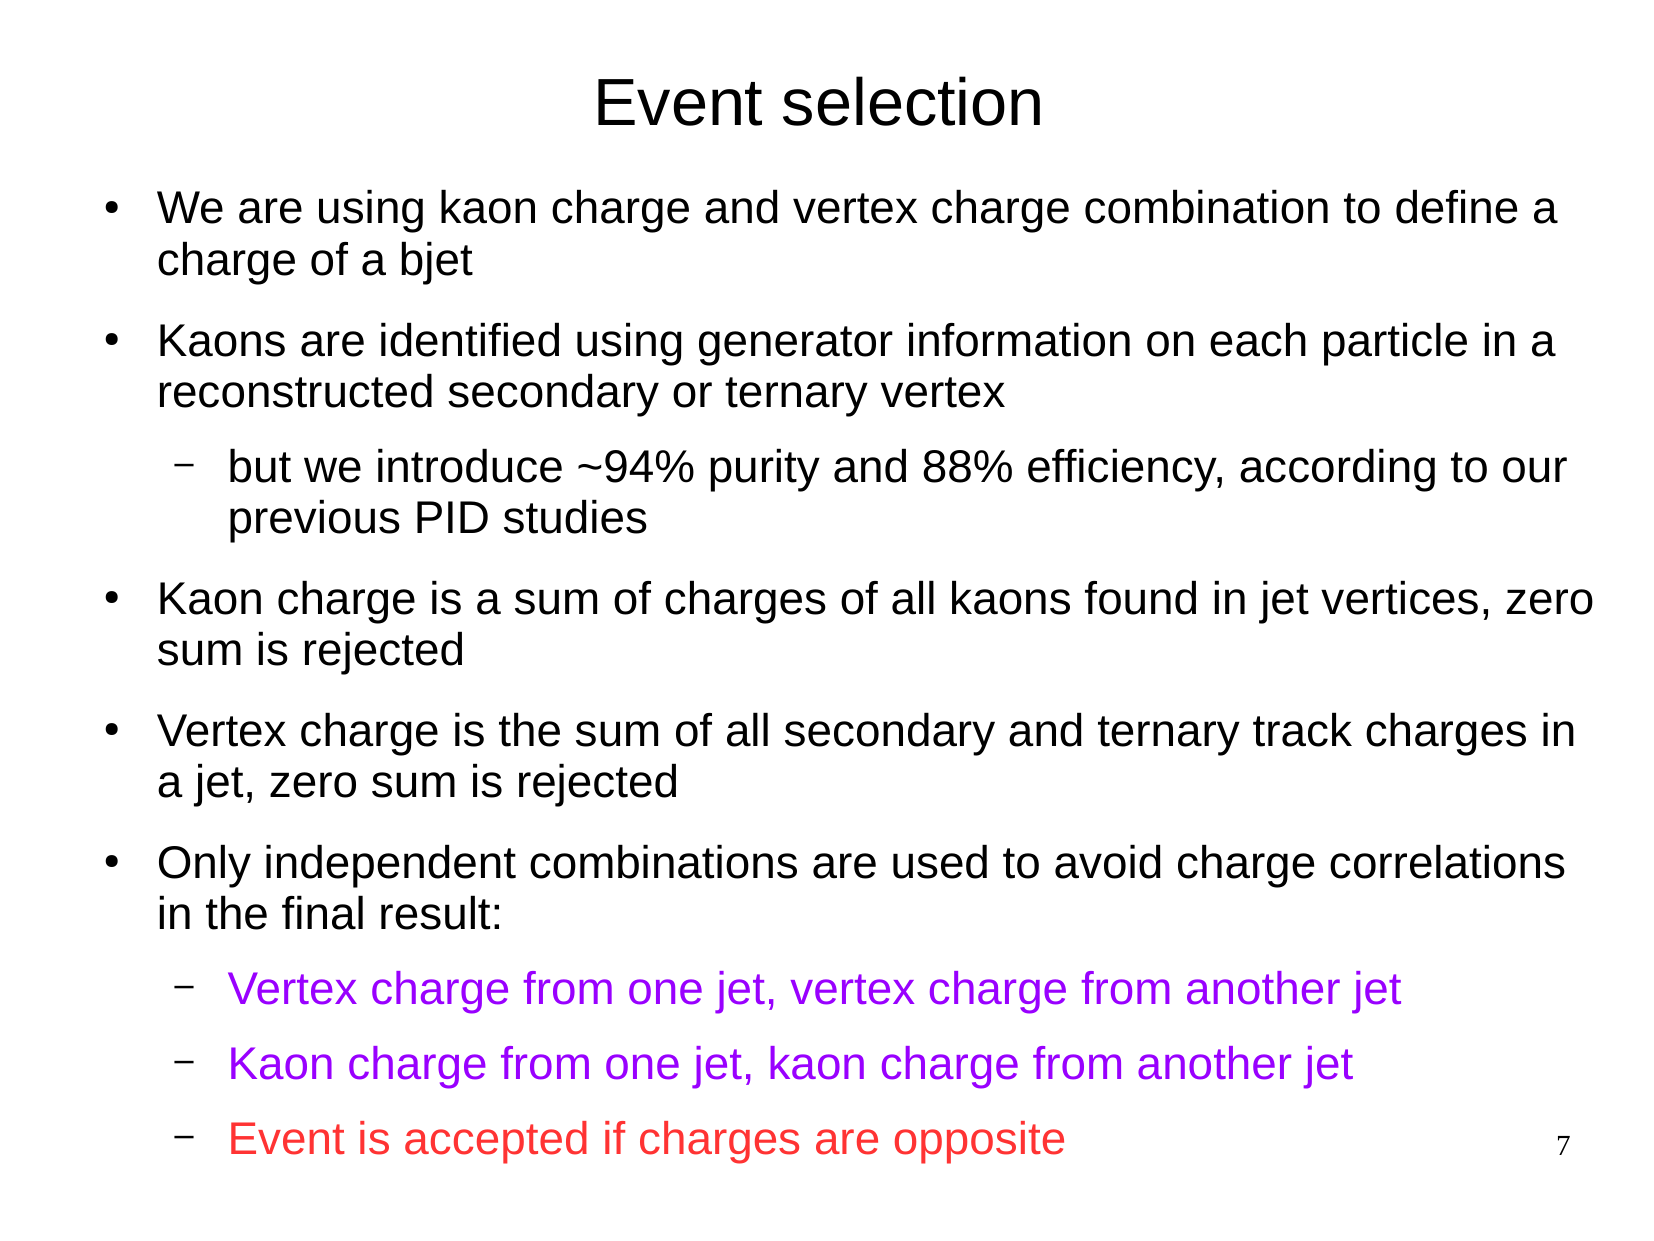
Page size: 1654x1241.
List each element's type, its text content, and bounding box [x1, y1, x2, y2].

title Event selection [85, 52, 1571, 153]
list We are using kaon charge and vertex charge combination to define a charge of a bjet Kaons are identified using generator information on each particle in a reconstructed secondary or ternary vertex but we introduce ~94% purity and 88% efficiency, according to our previous PID studies Kaon charge is a sum of charges of all kaons found in jet vertices, zero sum is rejected Vertex charge is the sum of all secondary and ternary track charges in a jet, zero sum is rejected Only independent combinations are used to avoid charge correlations in the final result: Vertex charge from one jet, vertex charge from another jet Kaon charge from one jet, kaon charge from another jet Event is accepted if charges are opposite [85, 182, 1606, 1171]
